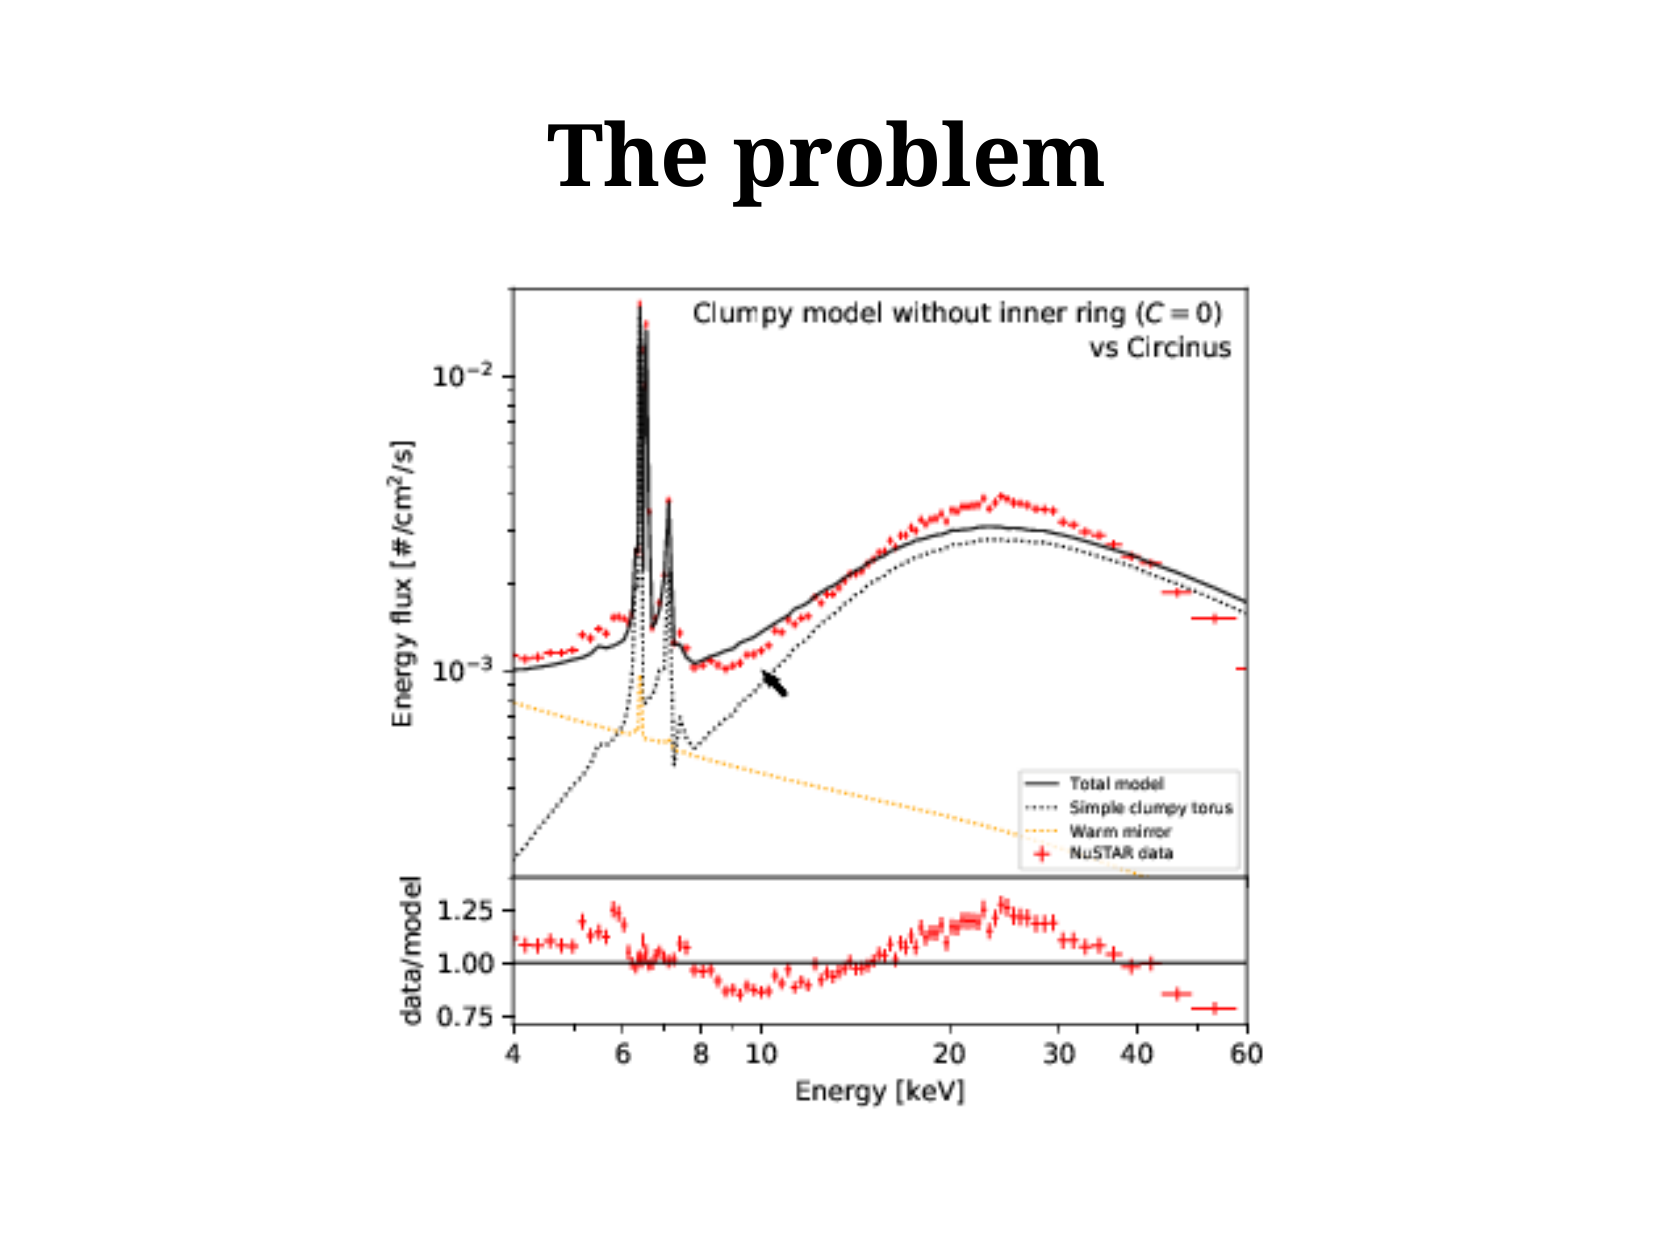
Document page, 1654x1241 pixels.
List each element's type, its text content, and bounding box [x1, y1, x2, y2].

picture [369, 262, 1284, 1125]
title The problem [82, 49, 1571, 257]
